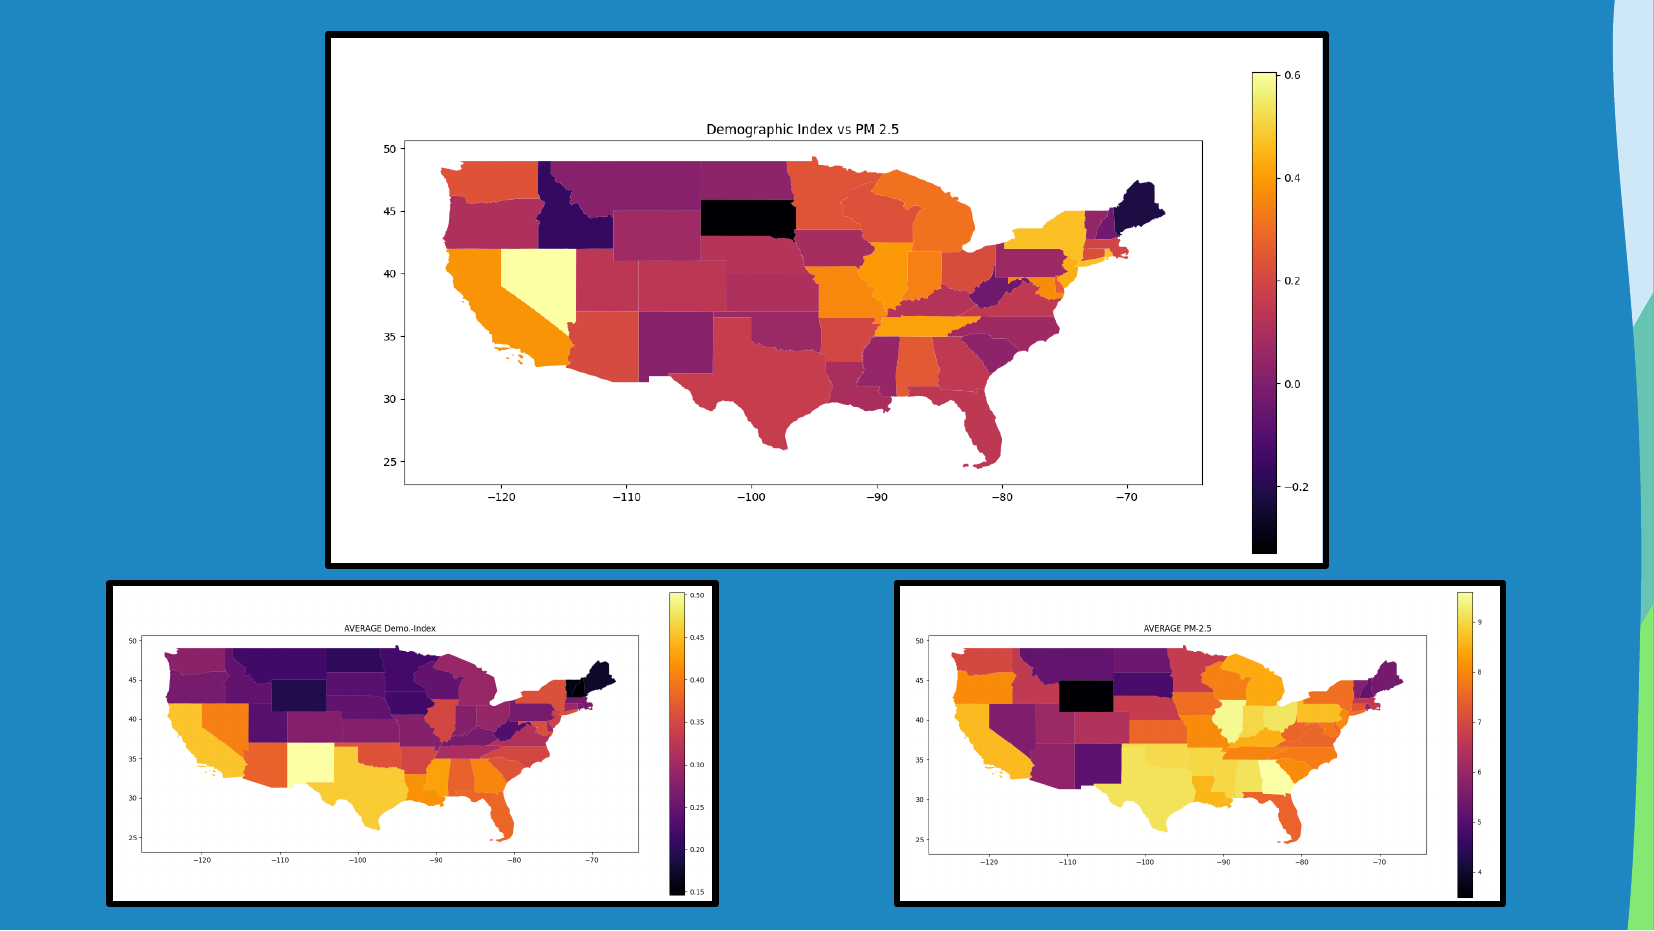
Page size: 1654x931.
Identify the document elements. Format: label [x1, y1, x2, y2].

picture [112, 586, 713, 902]
picture [331, 37, 1323, 563]
picture [900, 586, 1501, 902]
